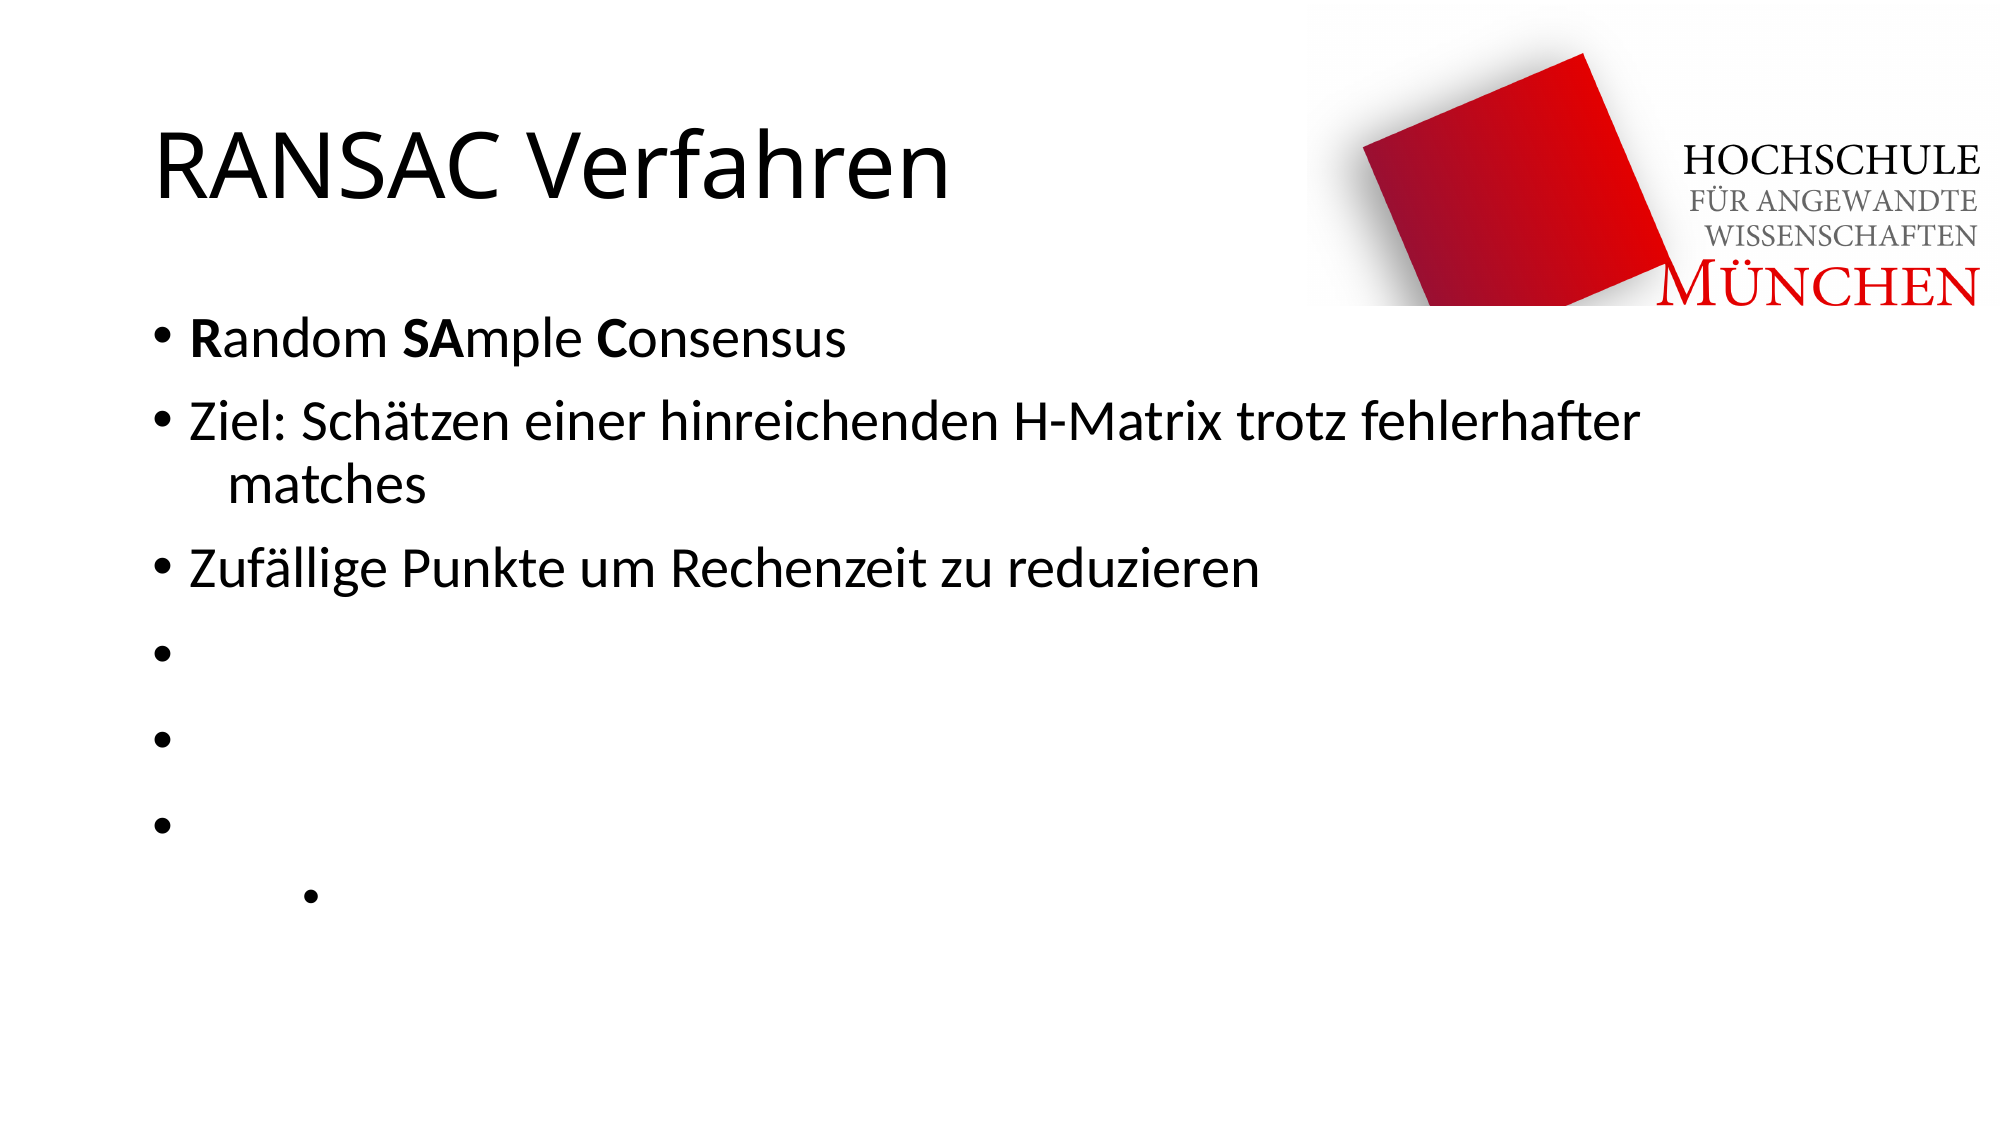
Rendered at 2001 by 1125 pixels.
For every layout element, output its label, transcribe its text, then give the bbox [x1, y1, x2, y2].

list Random SAmple Consensus Ziel: Schätzen einer hinreichenden H-Matrix trotz fehlerhafter matches Zufällige Punkte um Rechenzeit zu reduzieren [137, 299, 1863, 1014]
title RANSAC Verfahren [137, 59, 1863, 278]
